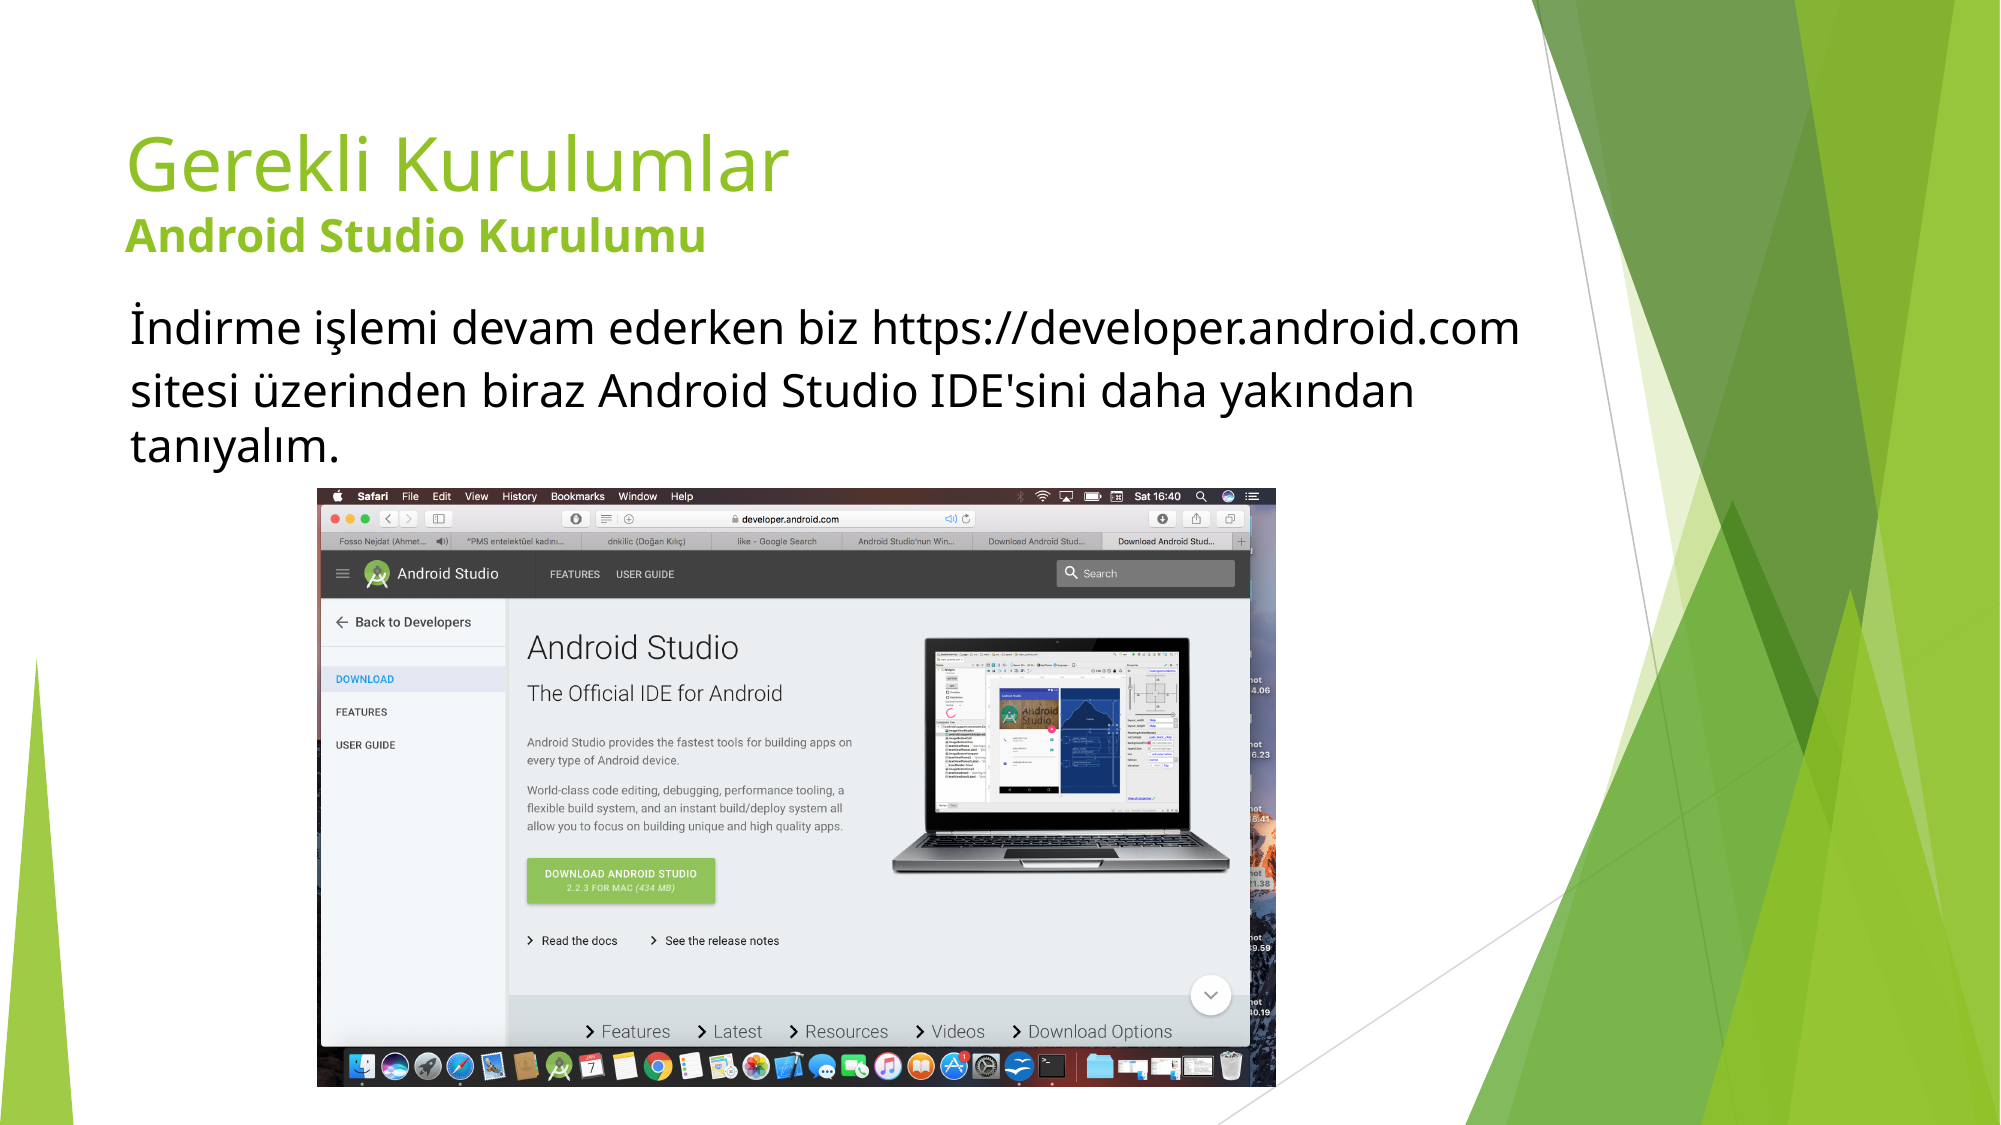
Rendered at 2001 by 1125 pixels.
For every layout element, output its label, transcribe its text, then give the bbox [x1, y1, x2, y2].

list İndirme işlemi devam ederken biz https://developer.android.com sitesi üzerinden biraz Android Studio IDE'sini daha yakından tanıyalım. [115, 291, 1612, 928]
title Gerekli Kurulumlar Android Studio Kurulumu [111, 109, 1522, 326]
picture [317, 488, 1276, 1087]
